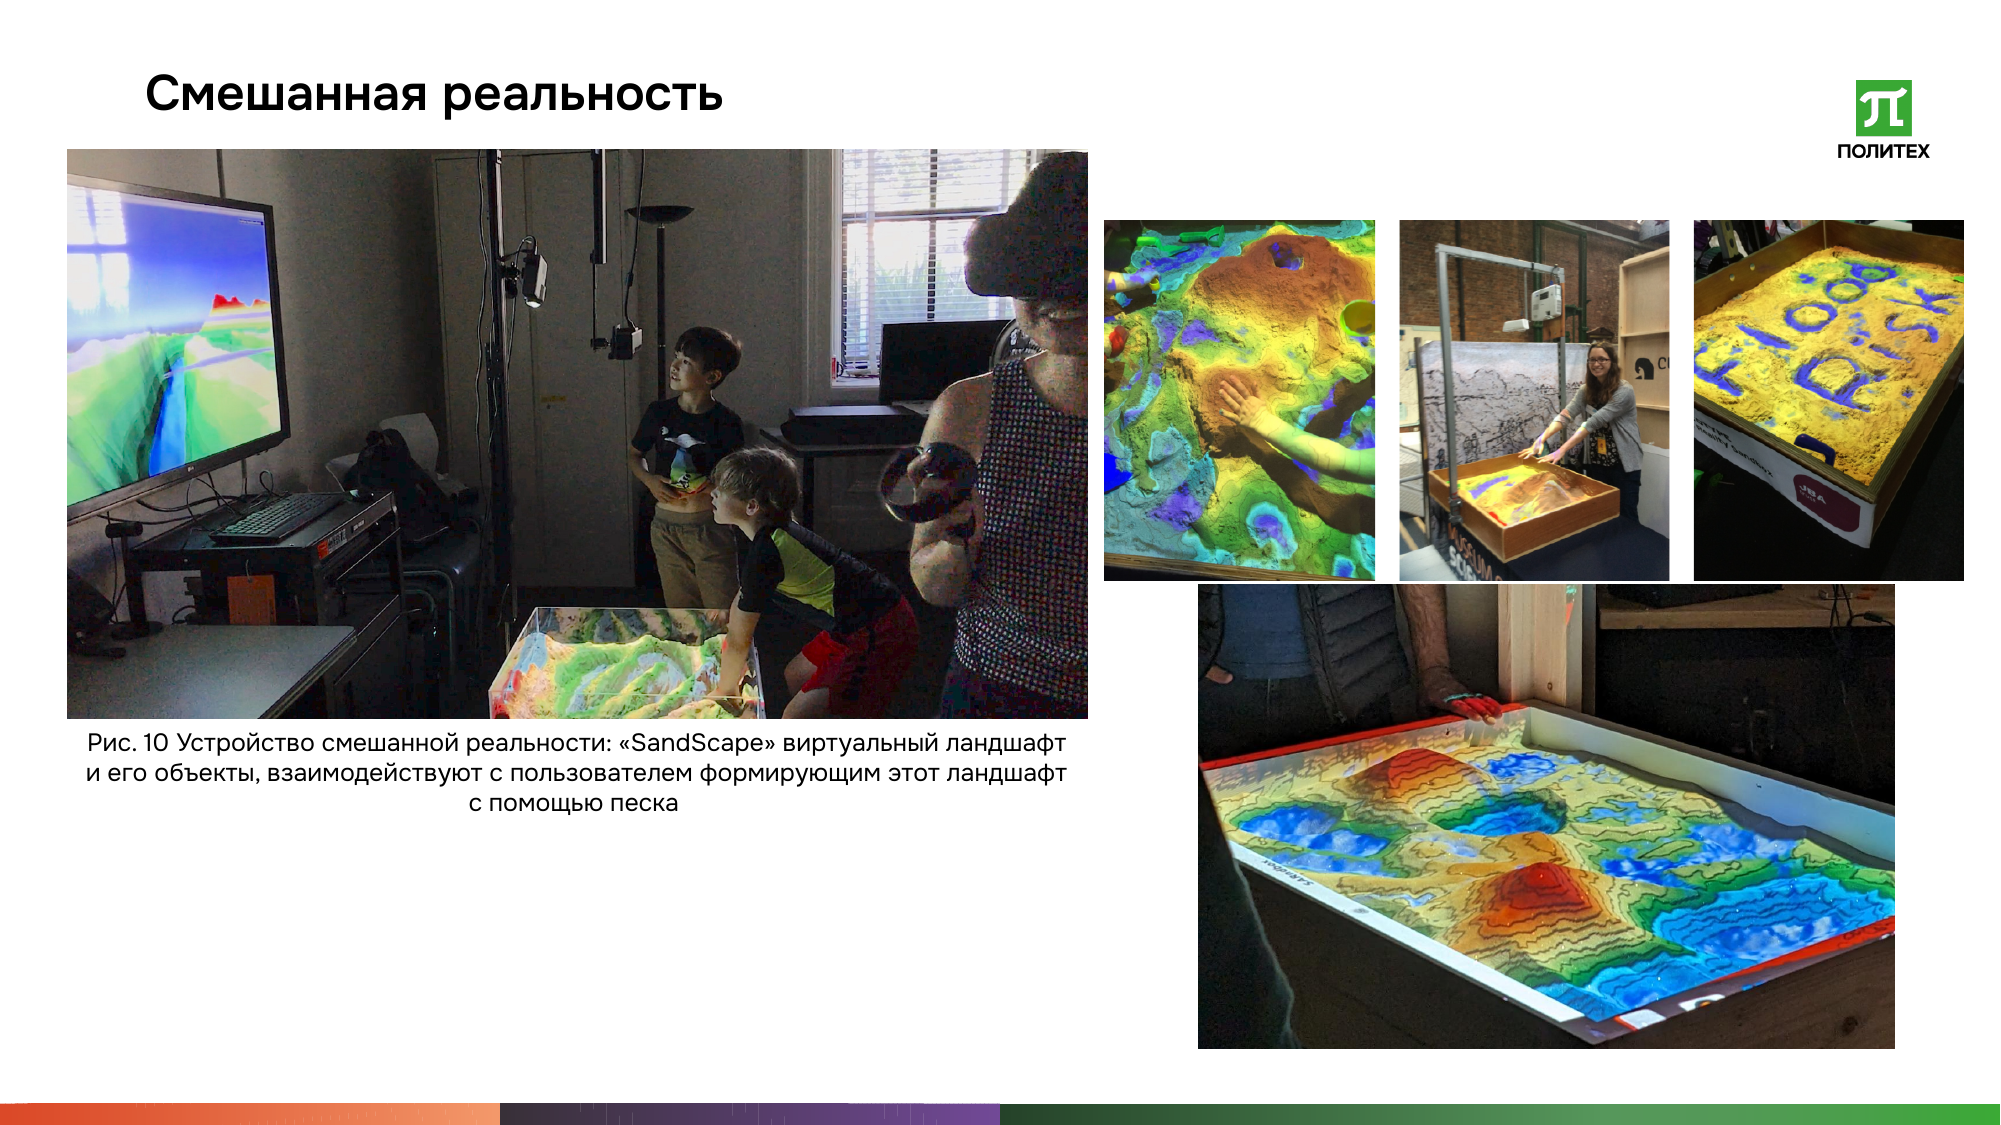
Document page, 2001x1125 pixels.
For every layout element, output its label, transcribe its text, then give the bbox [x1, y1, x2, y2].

picture [1838, 80, 1930, 158]
picture [1198, 584, 1895, 1049]
picture [1104, 220, 1964, 581]
picture [67, 149, 1088, 718]
title Смешанная реальность [130, 60, 1612, 160]
text_box Рис. 10 Устройство смешанной реальности: «SandScape» виртуальный ландшафт и его объекты, взаимодействуют с пользователем формирующим этот ландшафт с помощью песка [67, 718, 1088, 824]
